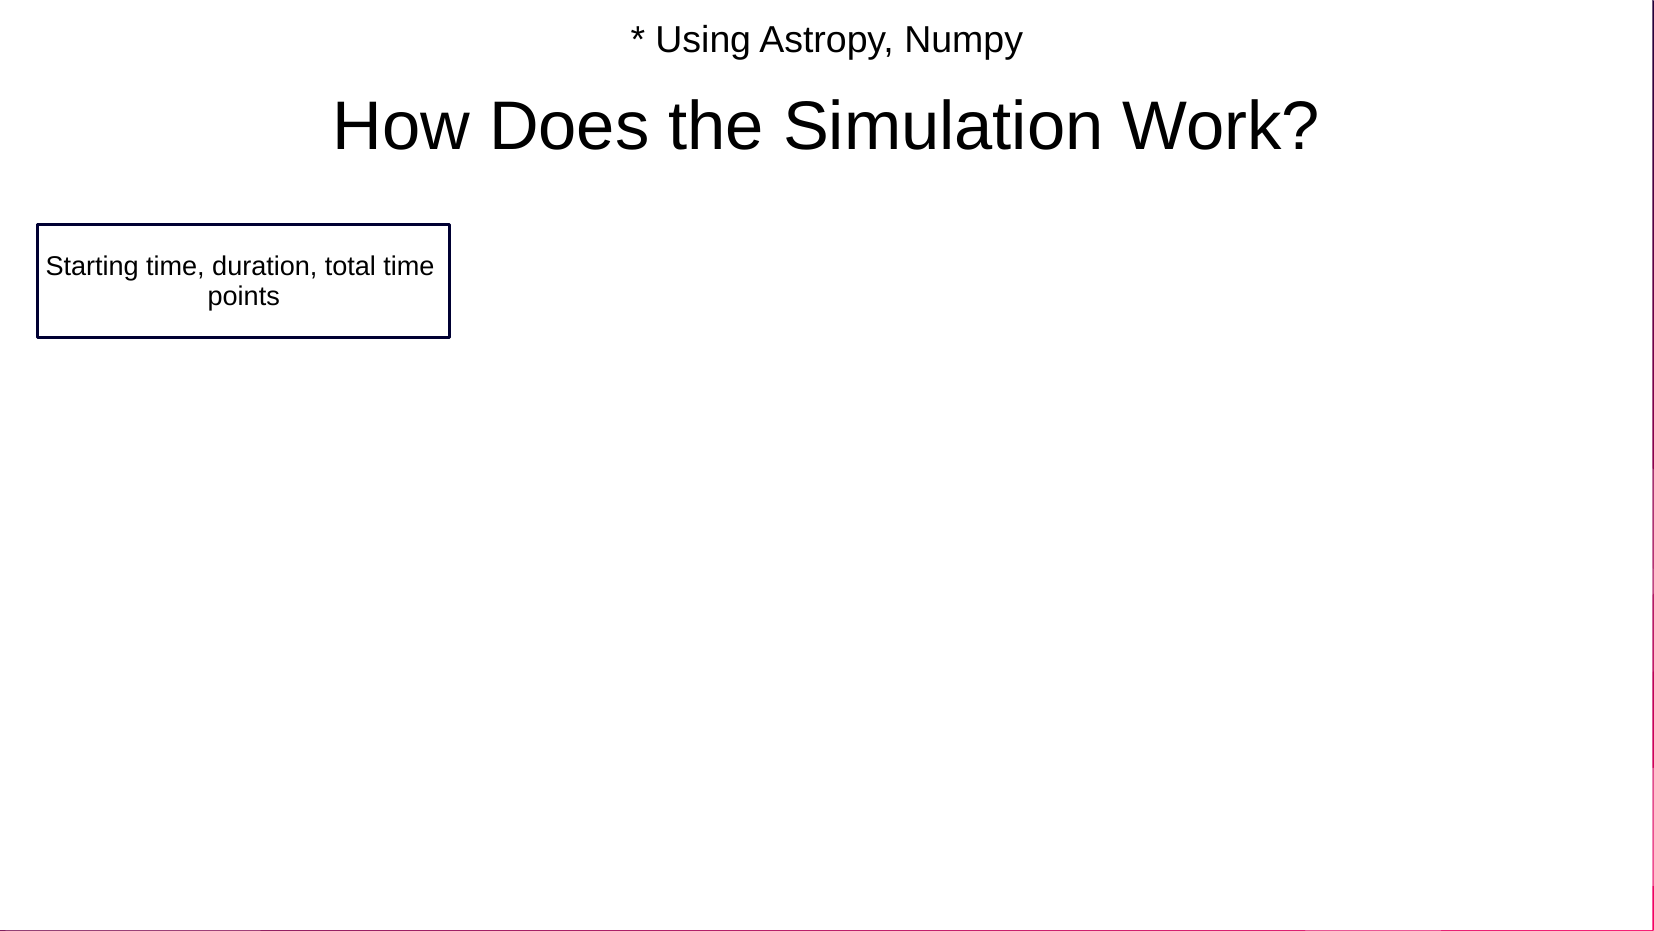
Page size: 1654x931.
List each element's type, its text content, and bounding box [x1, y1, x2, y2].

title How Does the Simulation Work? [88, 44, 1565, 207]
text_box Starting time, duration, total time points [37, 224, 450, 338]
text_box * Using Astropy, Numpy [545, 0, 1109, 96]
